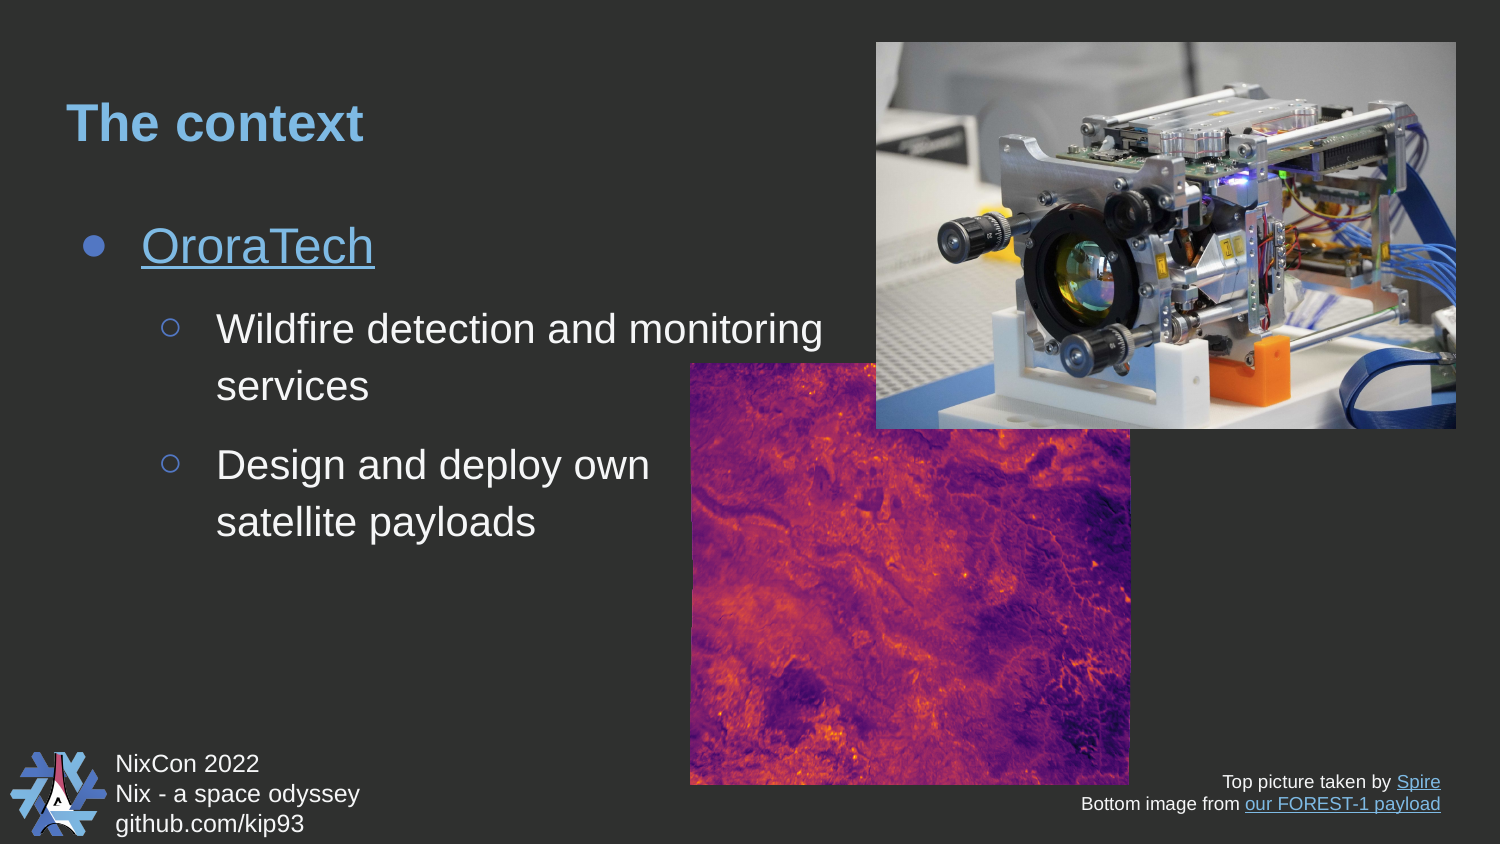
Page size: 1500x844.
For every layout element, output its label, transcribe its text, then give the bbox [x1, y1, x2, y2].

list OroraTech Wildfire detection and monitoring services Design and deploy own satellite payloads [51, 189, 848, 750]
title The context [51, 72, 876, 167]
picture [10, 752, 107, 836]
picture [690, 42, 1456, 785]
text_box Top picture taken by Spire Bottom image from our FOREST-1 payload [729, 754, 1456, 830]
